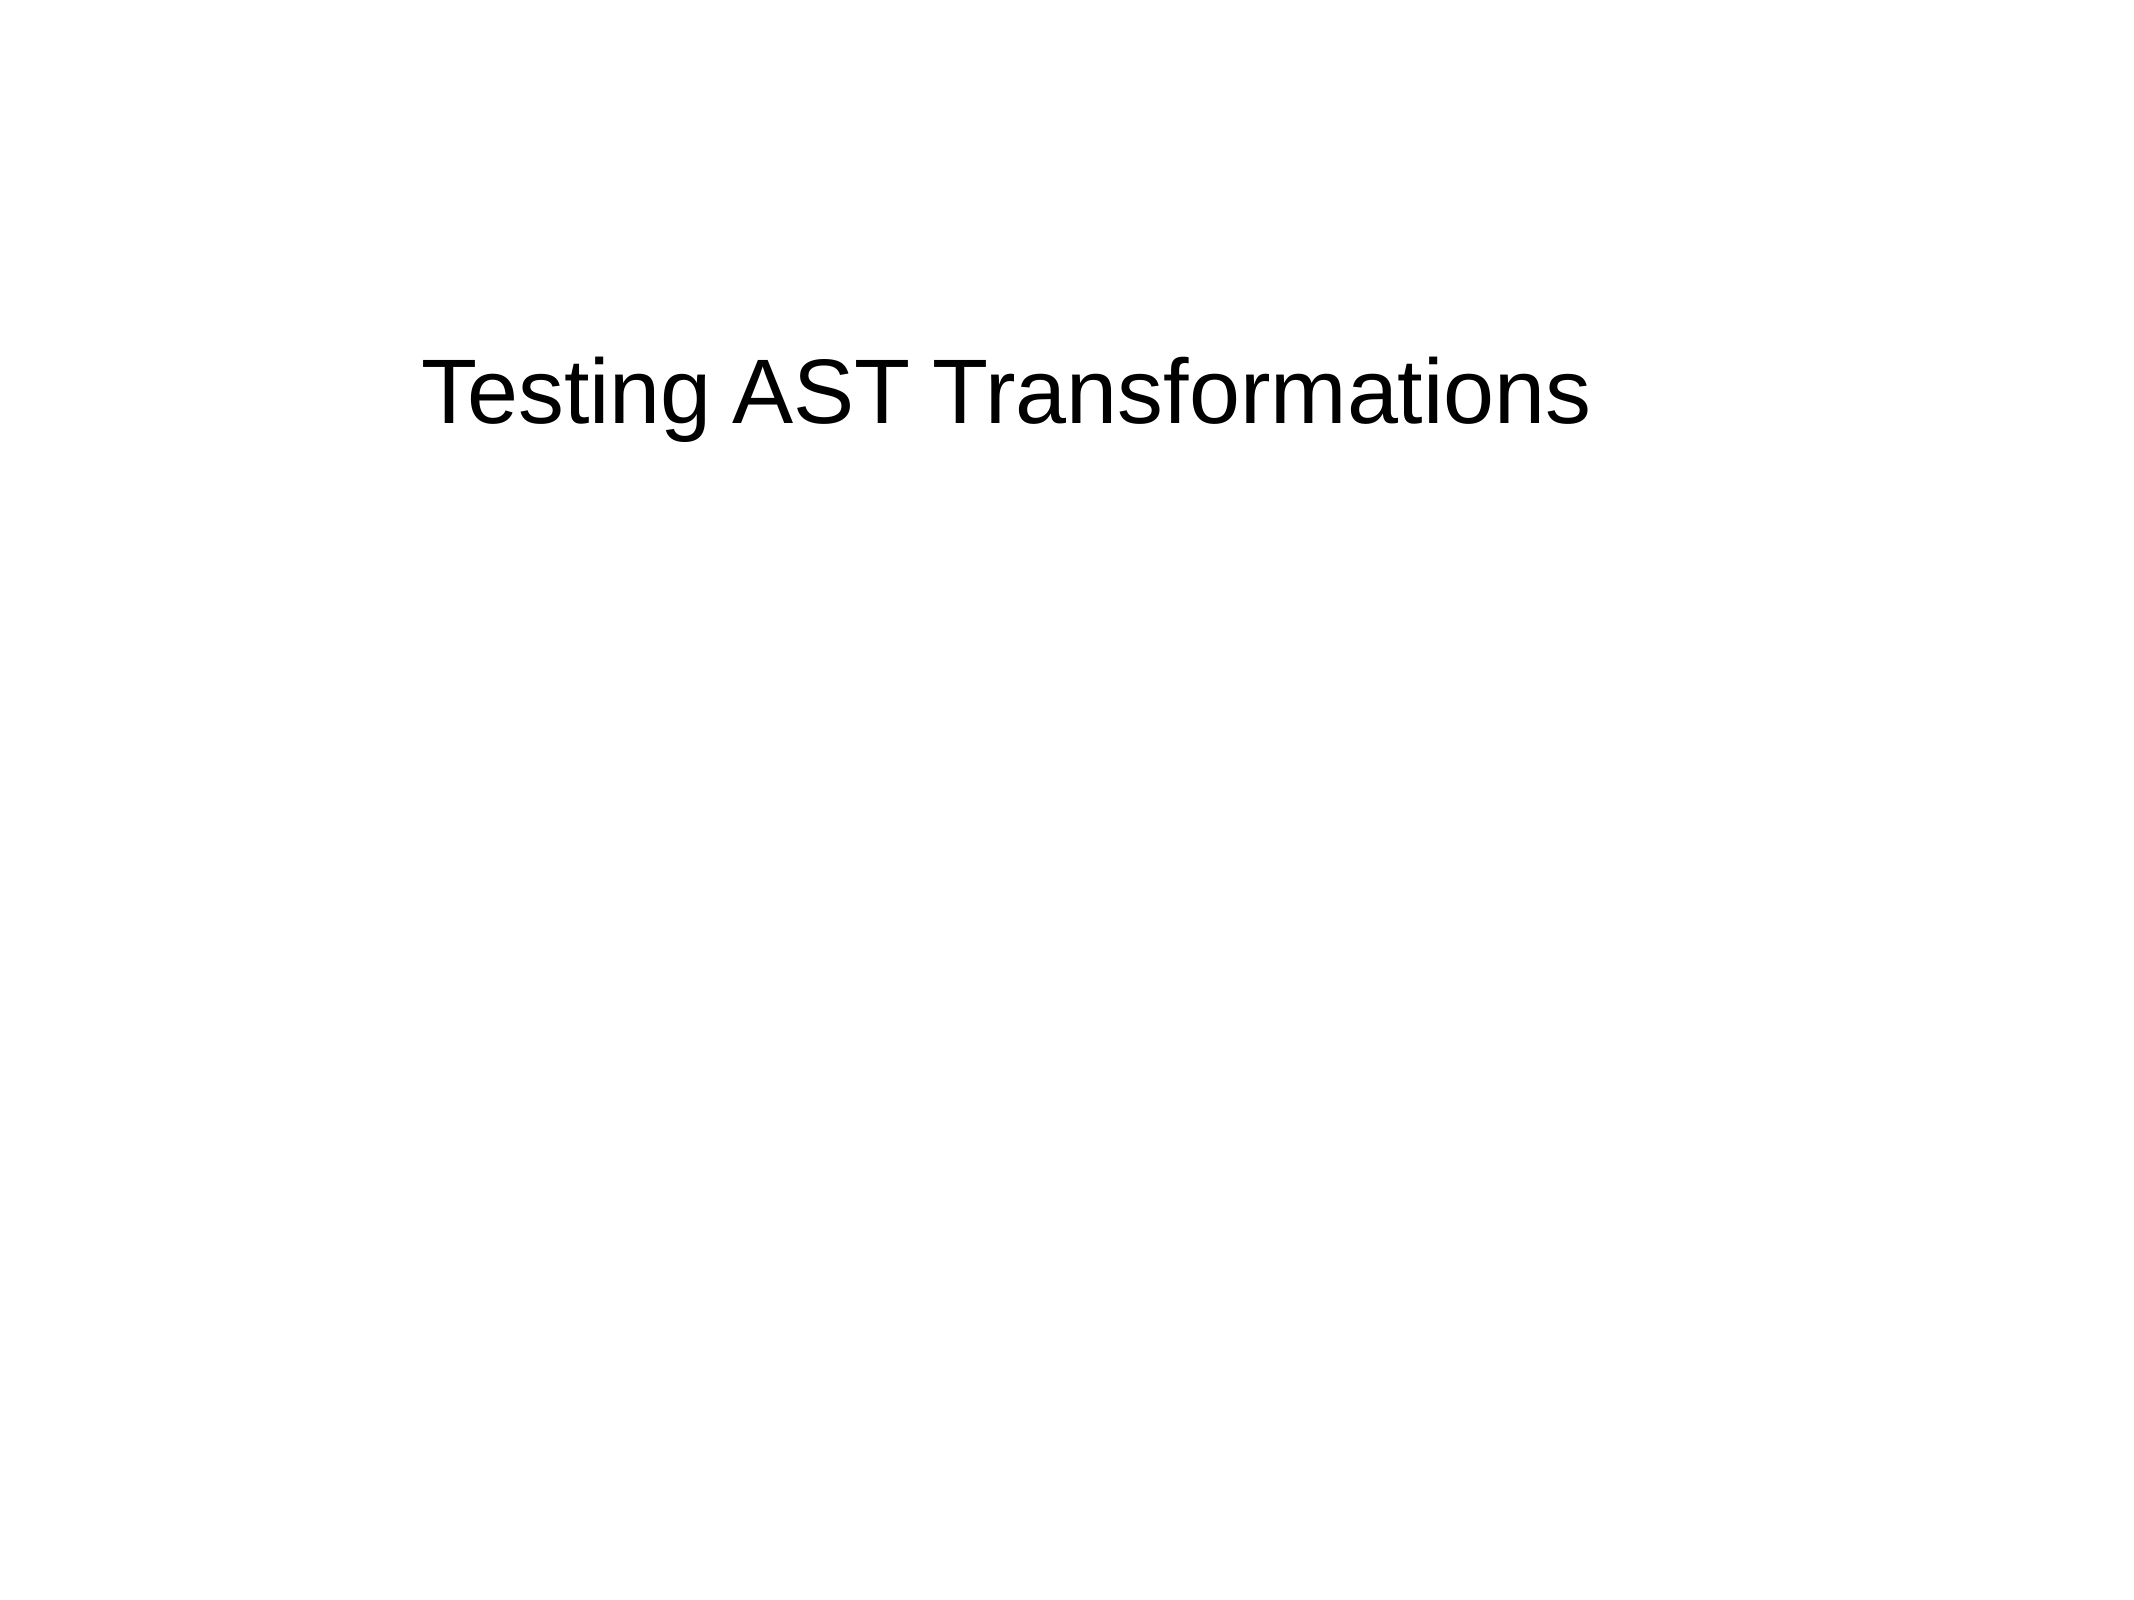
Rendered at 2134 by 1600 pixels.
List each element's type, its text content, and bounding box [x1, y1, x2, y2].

text_box Testing AST Transformations [421, 289, 2134, 1311]
